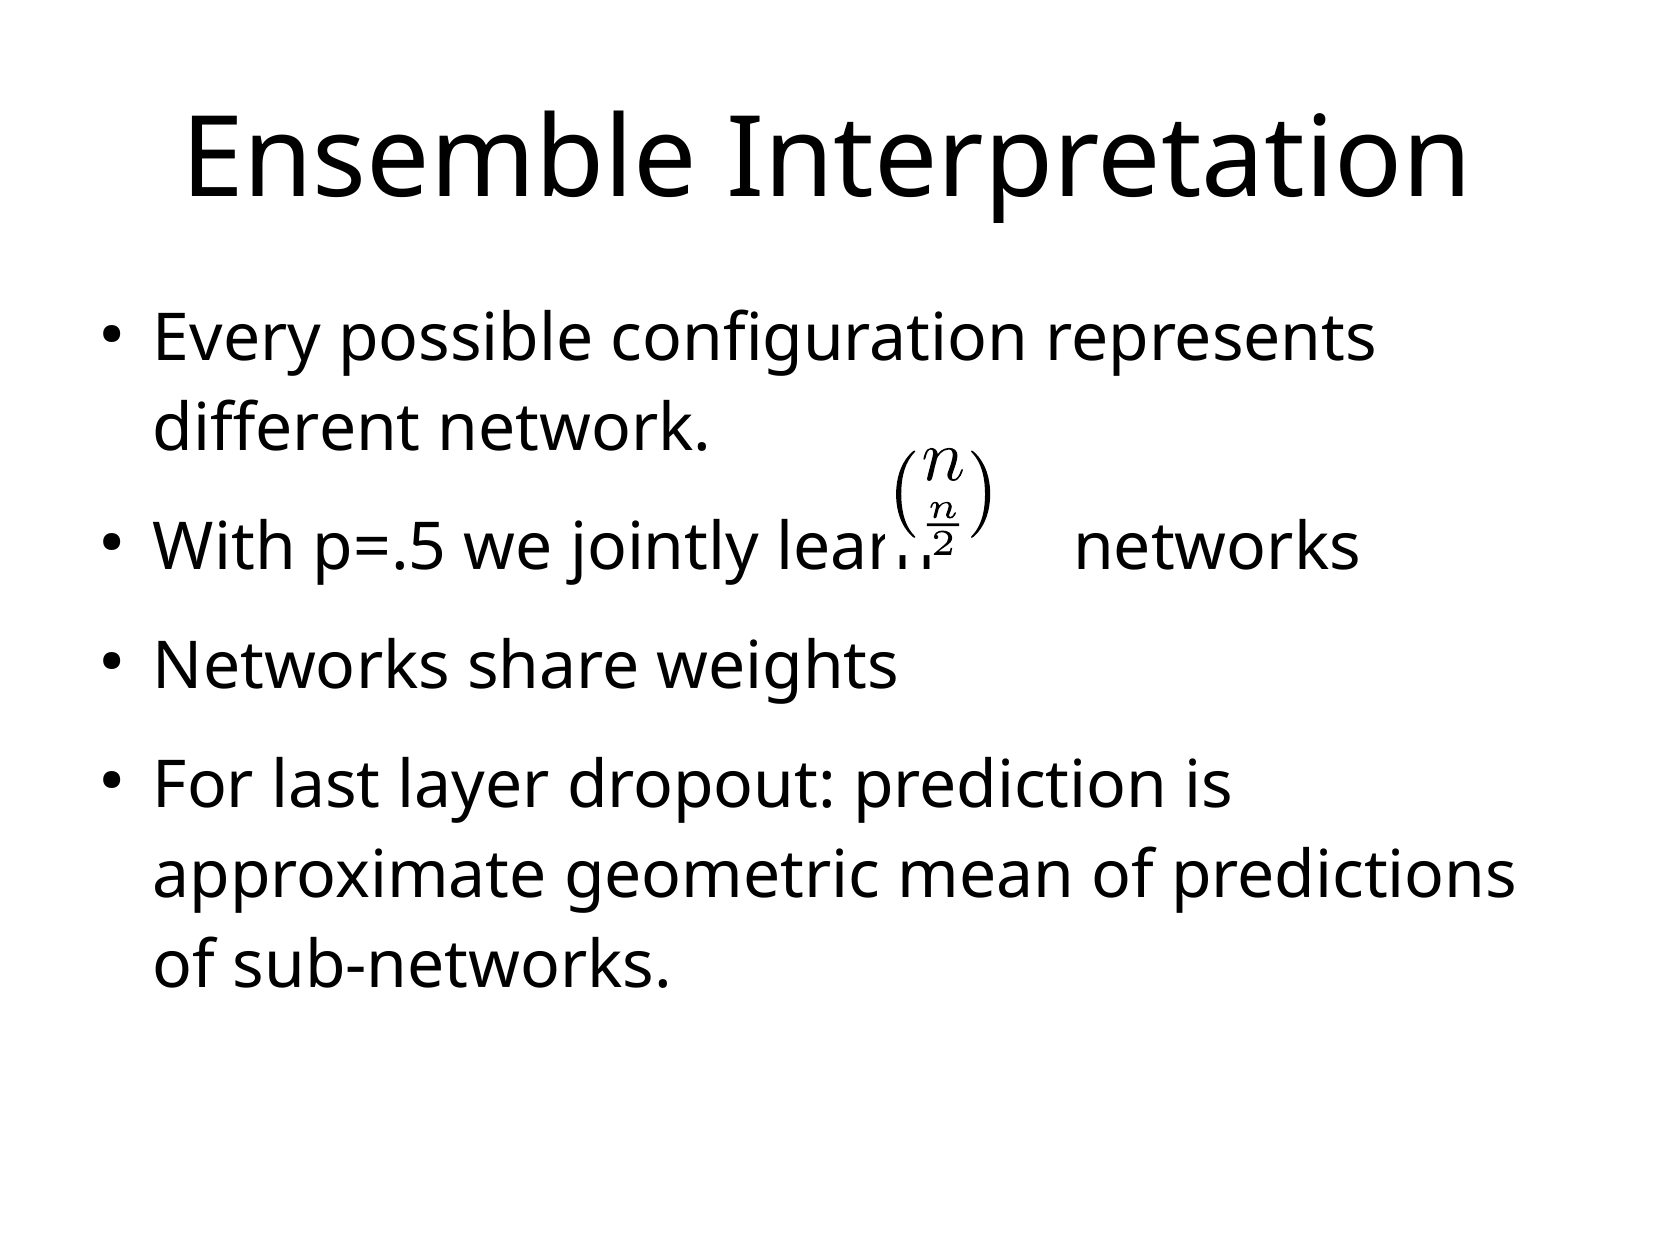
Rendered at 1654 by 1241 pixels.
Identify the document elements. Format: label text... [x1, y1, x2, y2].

list Every possible configuration represents different network. With p=.5 we jointly learn networks Networks share weights For last layer dropout: prediction is approximate geometric mean of predictions of sub-networks. [82, 290, 1571, 1010]
text_box [885, 447, 1002, 556]
title Ensemble Interpretation [82, 49, 1571, 257]
